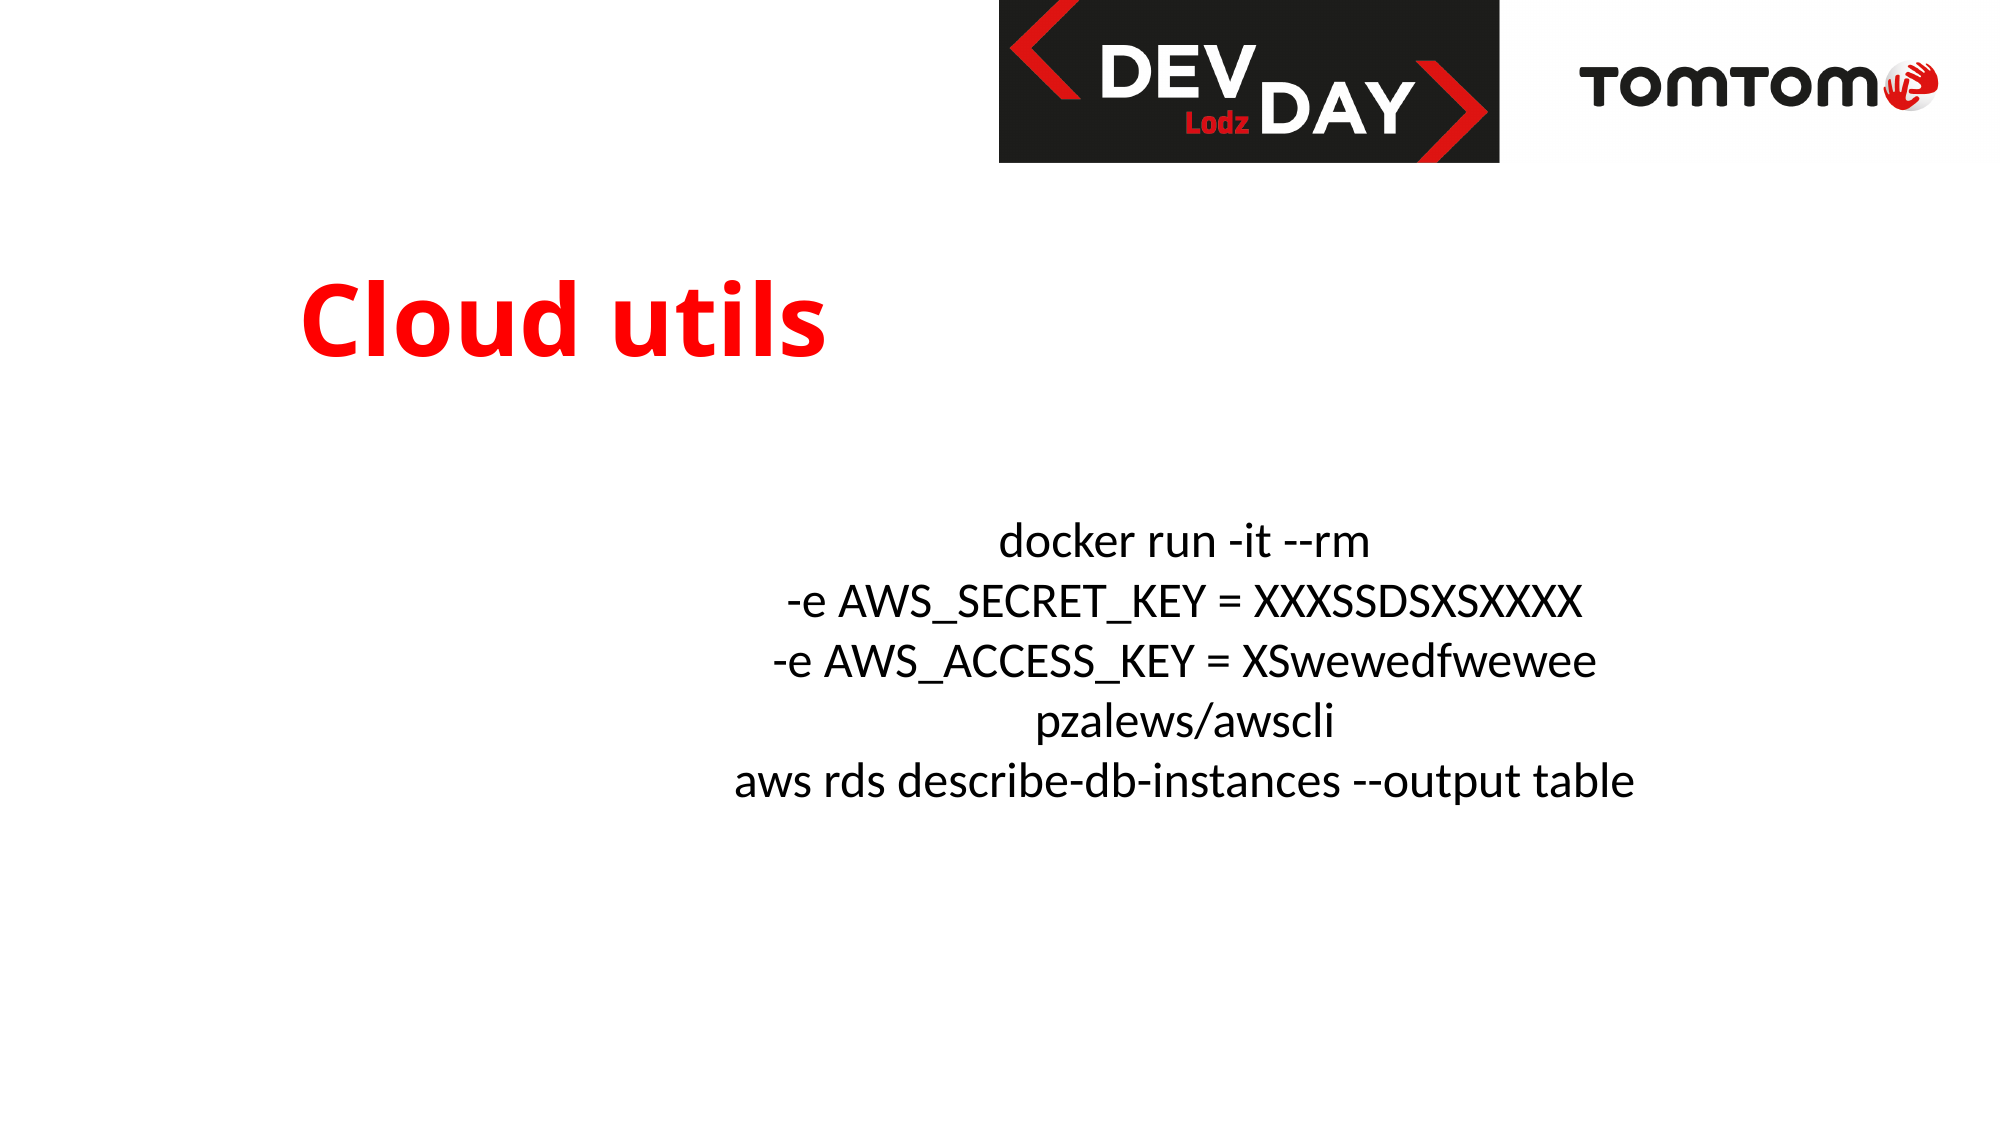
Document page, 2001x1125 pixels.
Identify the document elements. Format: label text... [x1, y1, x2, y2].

text_box Cloud utils [283, 249, 1717, 385]
text_box docker run -it --rm -e AWS_SECRET_KEY = XXXSSDSXSXXXX -e AWS_ACCESS_KEY = XSwewedfwewee pzalews/awscli aws rds describe-db-instances --output table [468, 440, 1902, 816]
picture [999, 0, 2000, 164]
